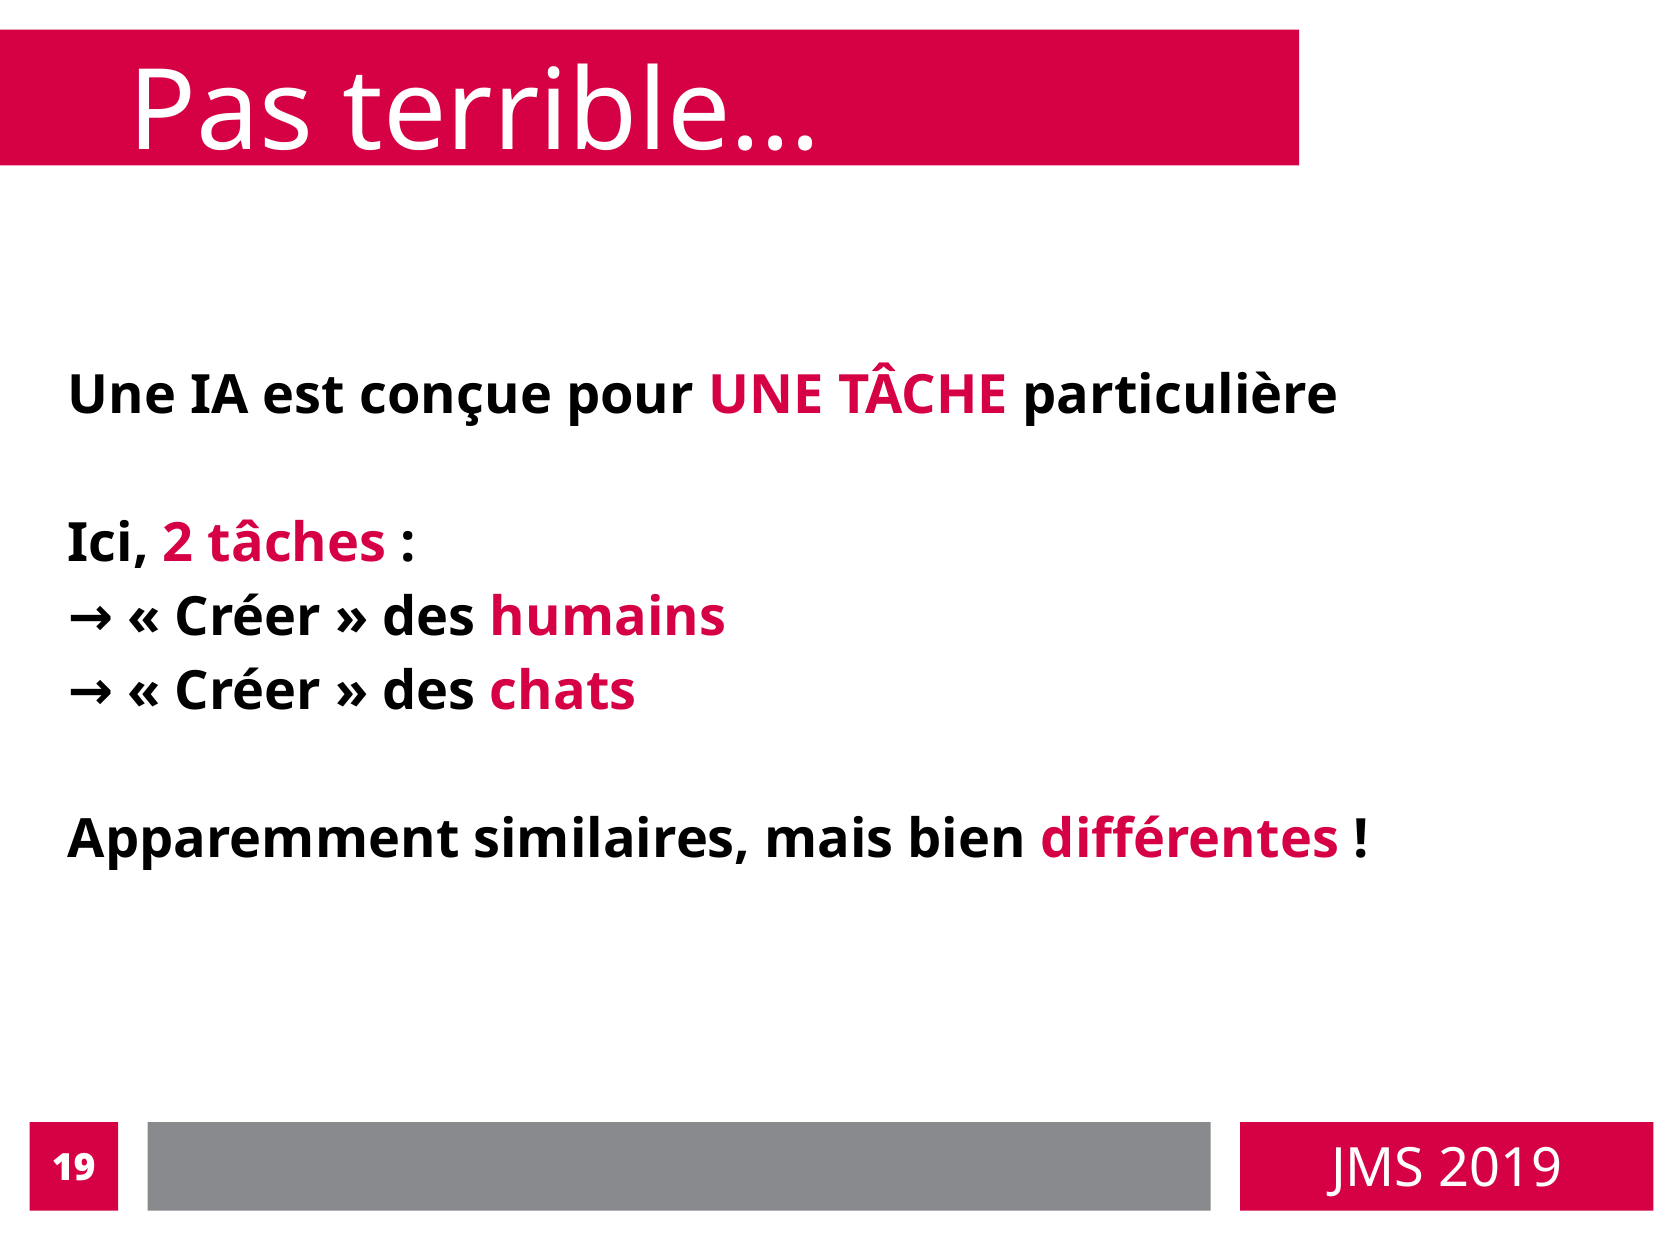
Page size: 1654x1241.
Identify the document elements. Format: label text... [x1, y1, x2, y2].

title Pas terrible... [0, 29, 1229, 178]
text_box Une IA est conçue pour UNE TÂCHE particulière Ici, 2 tâches : → « Créer » des humains → « Créer » des chats Apparemment similaires, mais bien différentes ! [53, 165, 1636, 1063]
